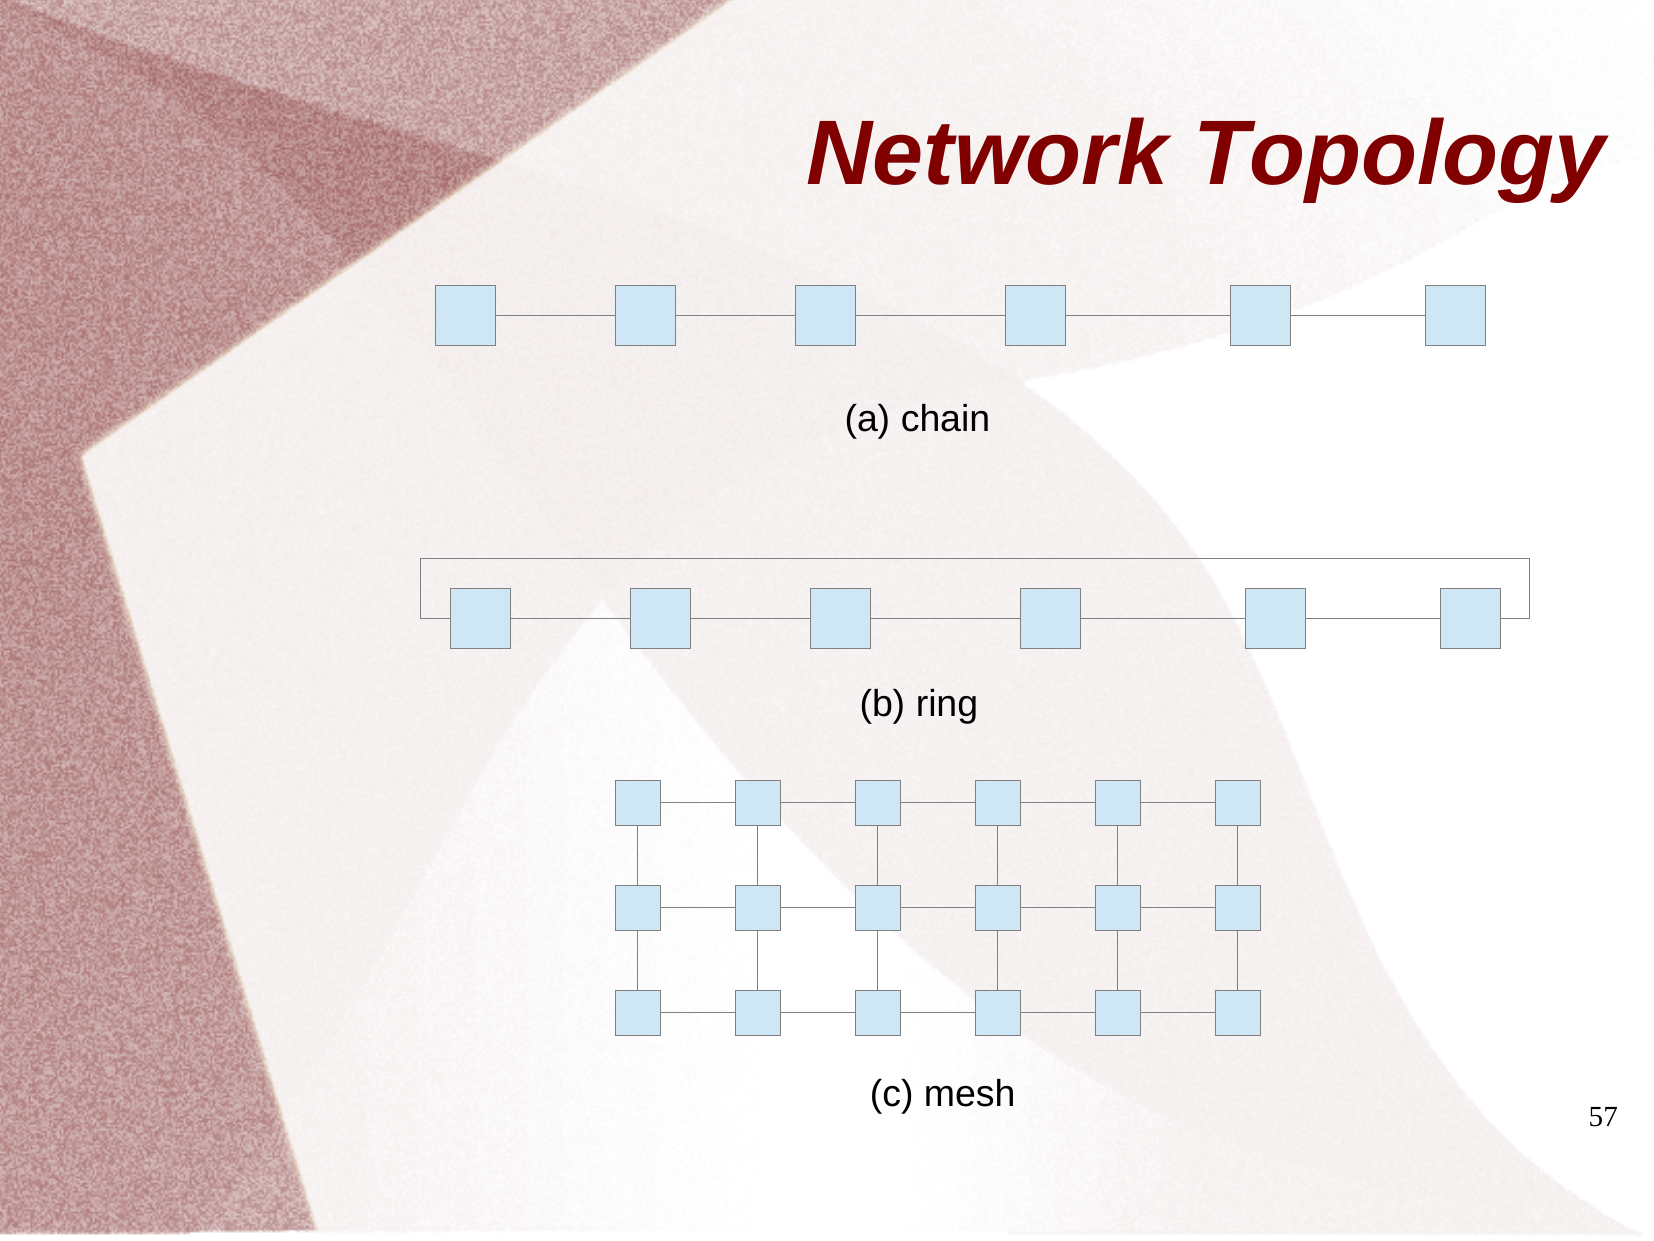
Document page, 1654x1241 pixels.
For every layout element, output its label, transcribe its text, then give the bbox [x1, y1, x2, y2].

text_box [1005, 285, 1066, 346]
text_box (c) mesh [855, 1065, 1031, 1122]
text_box [975, 780, 1021, 826]
text_box [615, 780, 661, 826]
text_box [1215, 990, 1261, 1036]
text_box [975, 885, 1021, 931]
text_box [1425, 285, 1486, 346]
text_box [1230, 285, 1291, 346]
text_box [735, 780, 781, 826]
text_box [810, 588, 871, 649]
text_box [735, 990, 781, 1036]
text_box [1020, 588, 1081, 649]
text_box [1095, 885, 1141, 931]
text_box [855, 885, 901, 931]
text_box (a) chain [829, 390, 1006, 447]
text_box [1095, 780, 1141, 826]
text_box [615, 885, 661, 931]
text_box [795, 285, 856, 346]
text_box [975, 990, 1021, 1036]
picture [0, 0, 1654, 1241]
text_box [1440, 588, 1501, 649]
text_box [1215, 780, 1261, 826]
text_box [615, 285, 676, 346]
text_box [1095, 990, 1141, 1036]
title Network Topology [596, 49, 1607, 257]
text_box [435, 285, 496, 346]
text_box [615, 990, 661, 1036]
text_box (b) ring [844, 675, 994, 732]
text_box [1245, 588, 1306, 649]
text_box [630, 588, 691, 649]
text_box [855, 990, 901, 1036]
text_box [1215, 885, 1261, 931]
text_box [735, 885, 781, 931]
text_box [855, 780, 901, 826]
text_box [450, 588, 511, 649]
